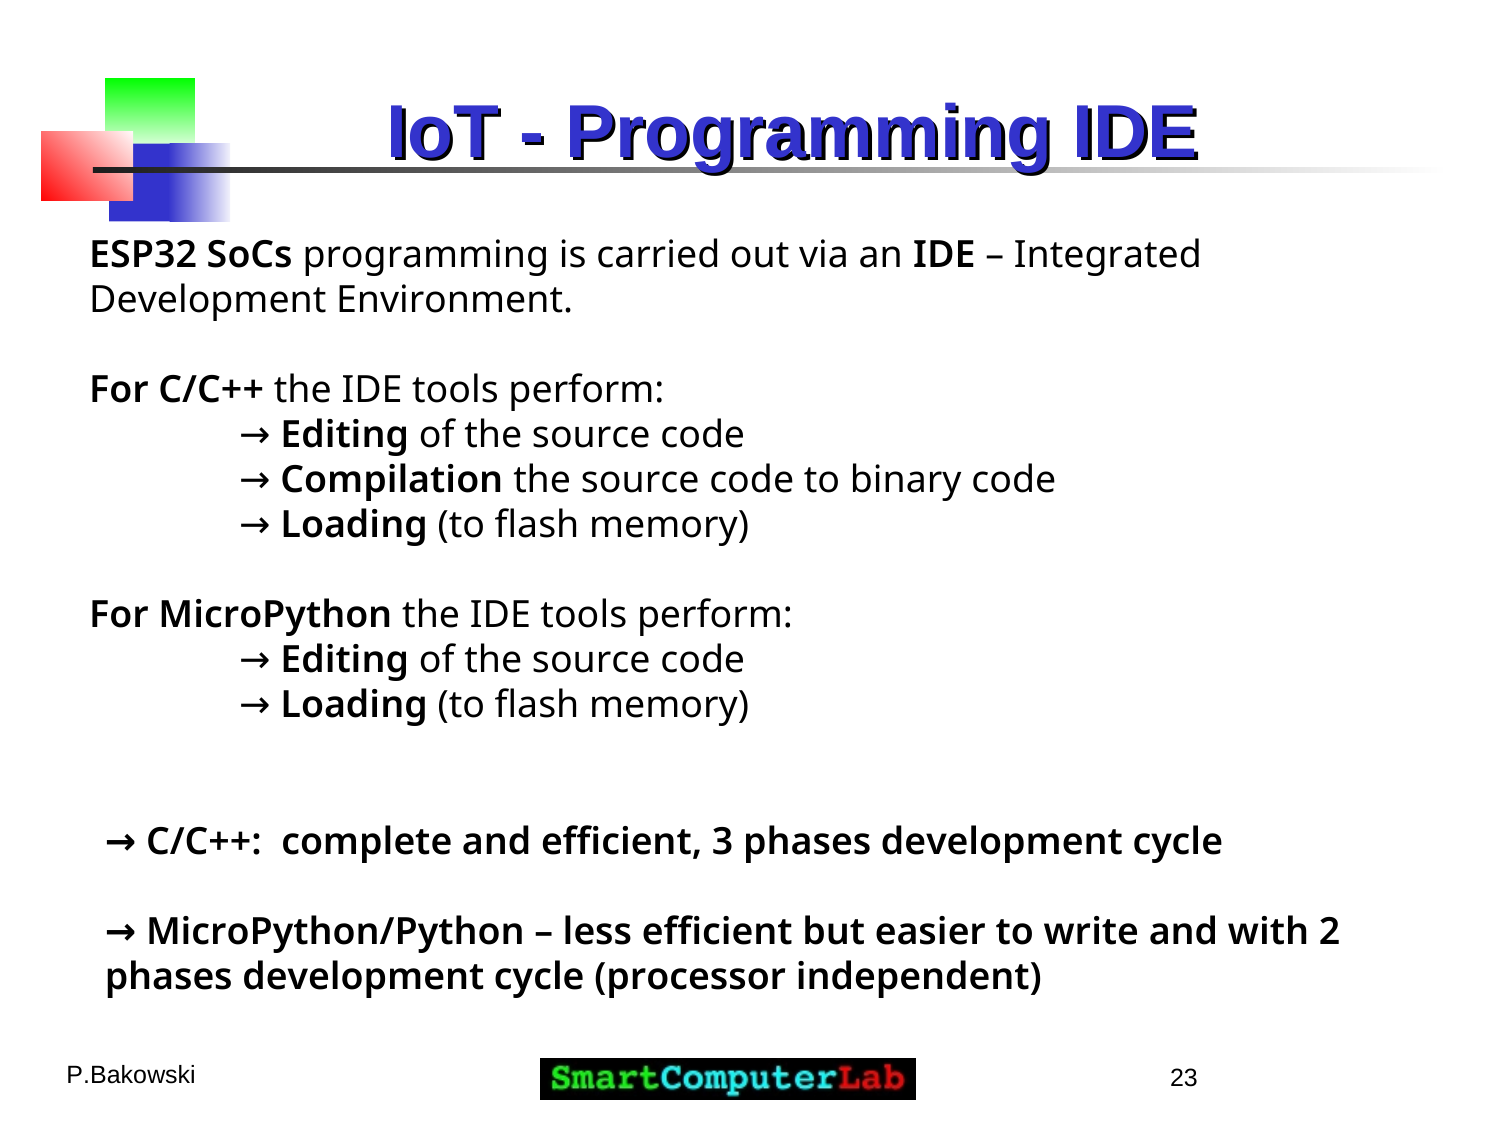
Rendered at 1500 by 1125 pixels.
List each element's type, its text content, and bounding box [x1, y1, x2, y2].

title IoT - Programming IDE [159, 74, 1426, 180]
text_box ESP32 SoCs programming is carried out via an IDE – Integrated Development Environment. For C/C++ the IDE tools perform: → Editing of the source code → Compilation the source code to binary code → Loading (to flash memory) For MicroPython the IDE tools perform: → Editing of the source code → Loading (to flash memory) [74, 222, 1425, 762]
picture [540, 1058, 916, 1100]
text_box → C/C++: complete and efficient, 3 phases development cycle → MicroPython/Python – less efficient but easier to write and with 2 phases development cycle (processor independent) [90, 810, 1426, 1005]
